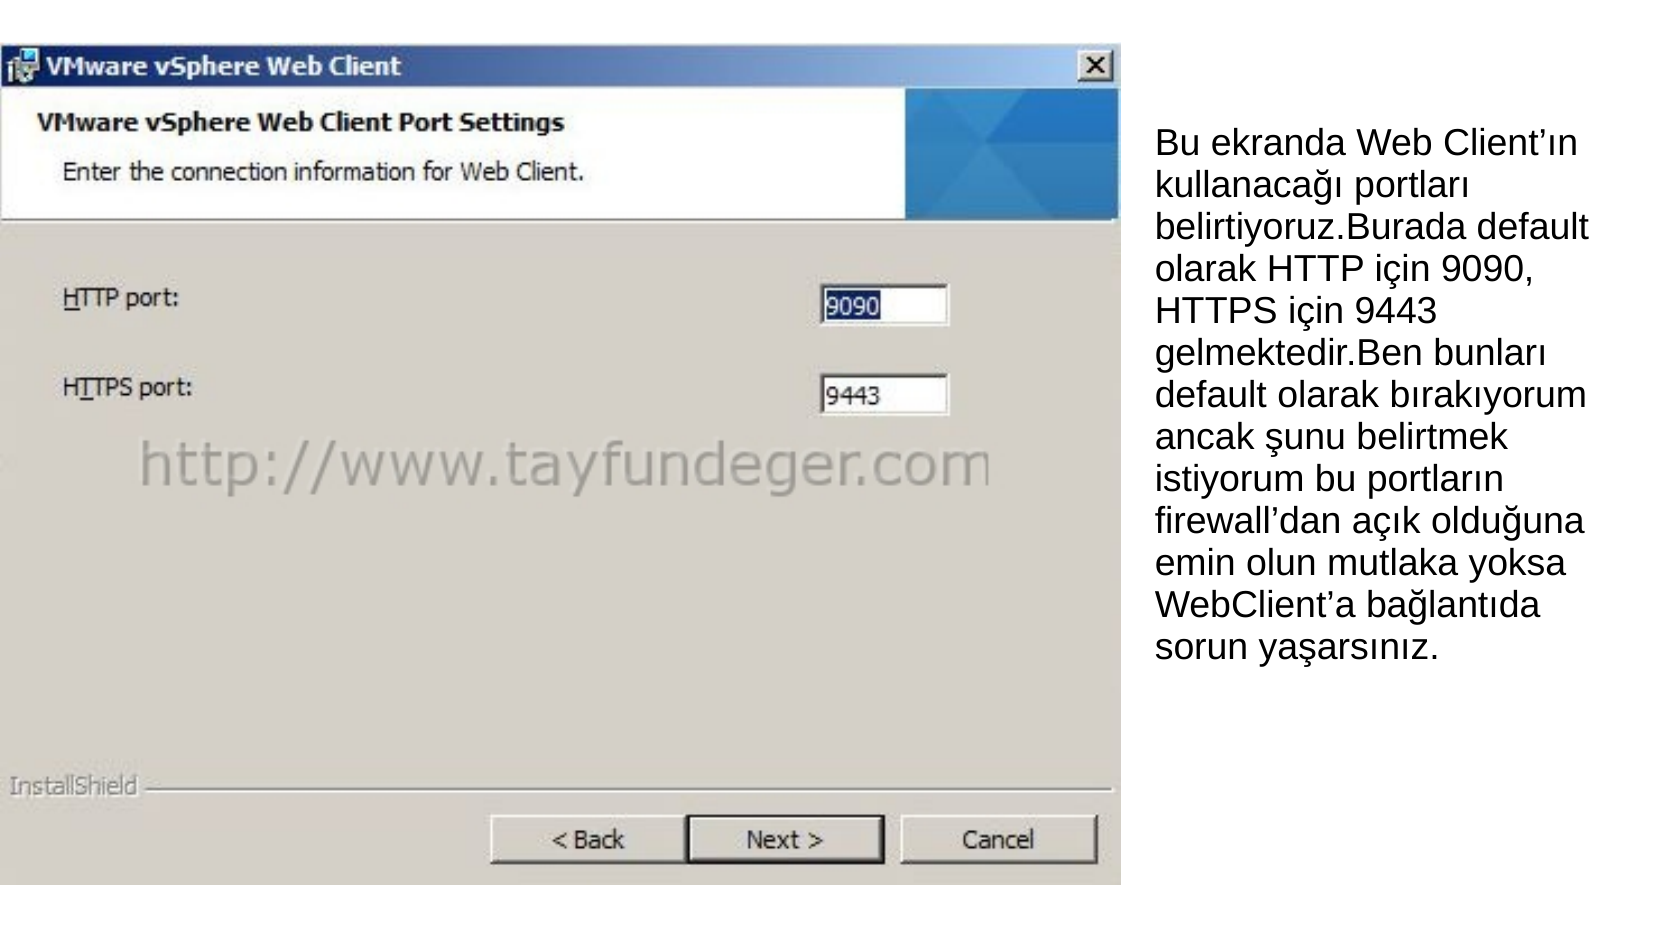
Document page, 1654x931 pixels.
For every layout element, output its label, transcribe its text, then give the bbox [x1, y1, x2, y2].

text_box Bu ekranda Web Client’ın kullanacağı portları belirtiyoruz.Burada default olarak HTTP için 9090, HTTPS için 9443 gelmektedir.Ben bunları default olarak bırakıyorum ancak şunu belirtmek istiyorum bu portların firewall’dan açık olduğuna emin olun mutlaka yoksa WebClient’a bağlantıda sorun yaşarsınız. [1140, 30, 1645, 886]
picture [0, 42, 1121, 886]
